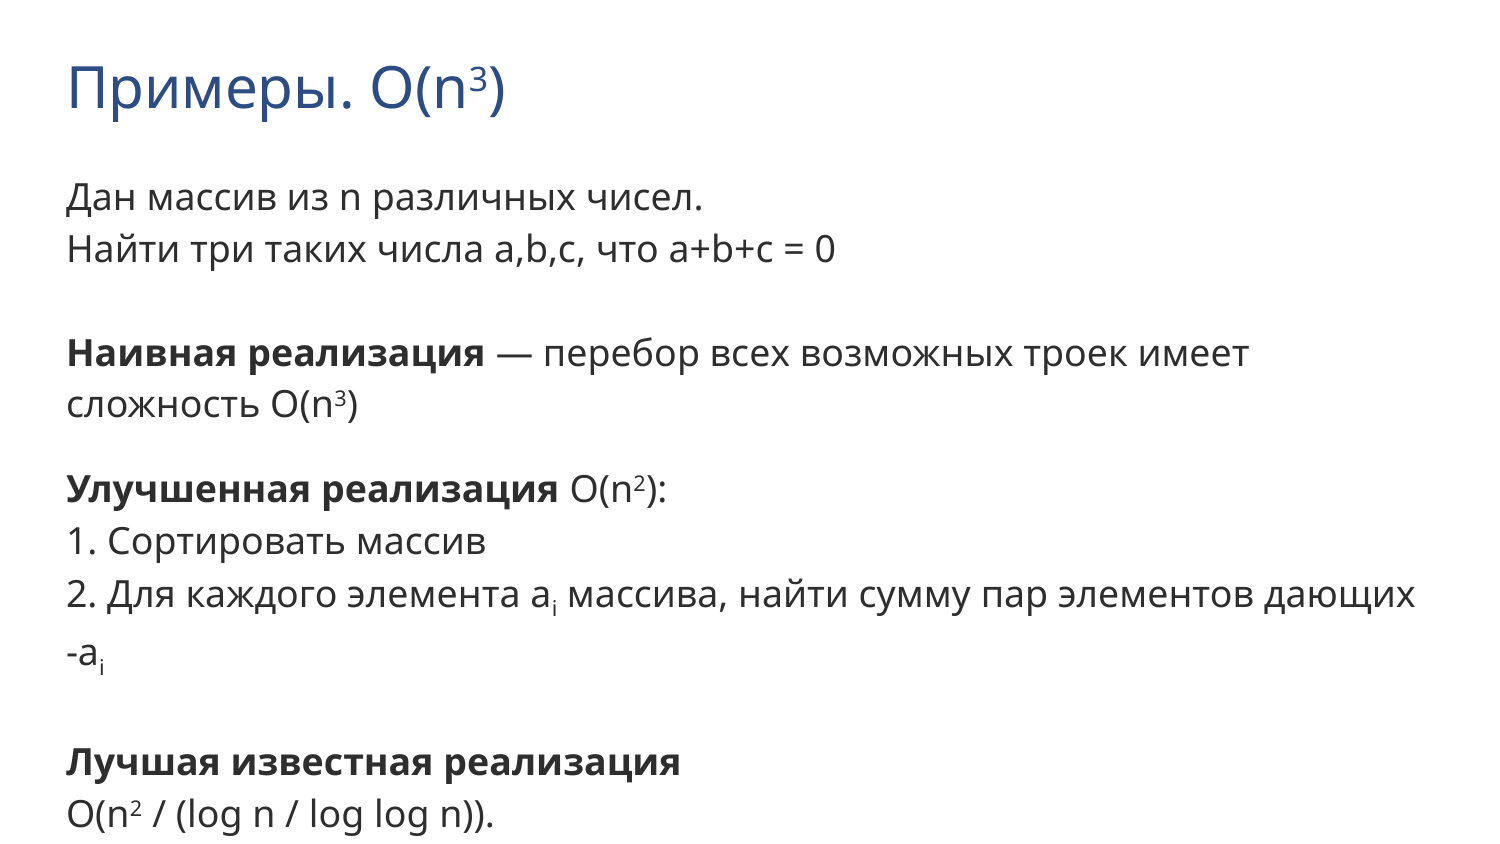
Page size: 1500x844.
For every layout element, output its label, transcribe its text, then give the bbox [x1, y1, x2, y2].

list Дан массив из n различных чисел. Найти три таких числа a,b,c, что a+b+c = 0 Наивная реализация — перебор всех возможных троек имеет сложность O(n3) Улучшенная реализация O(n2): 1. Сортировать массив 2. Для каждого элемента аi массива, найти сумму пар элементов дающих -аi Лучшая известная реализация O(n2 / (log n / log log n)). [51, 151, 1449, 821]
title Примеры. O(n3) [51, 35, 1449, 130]
